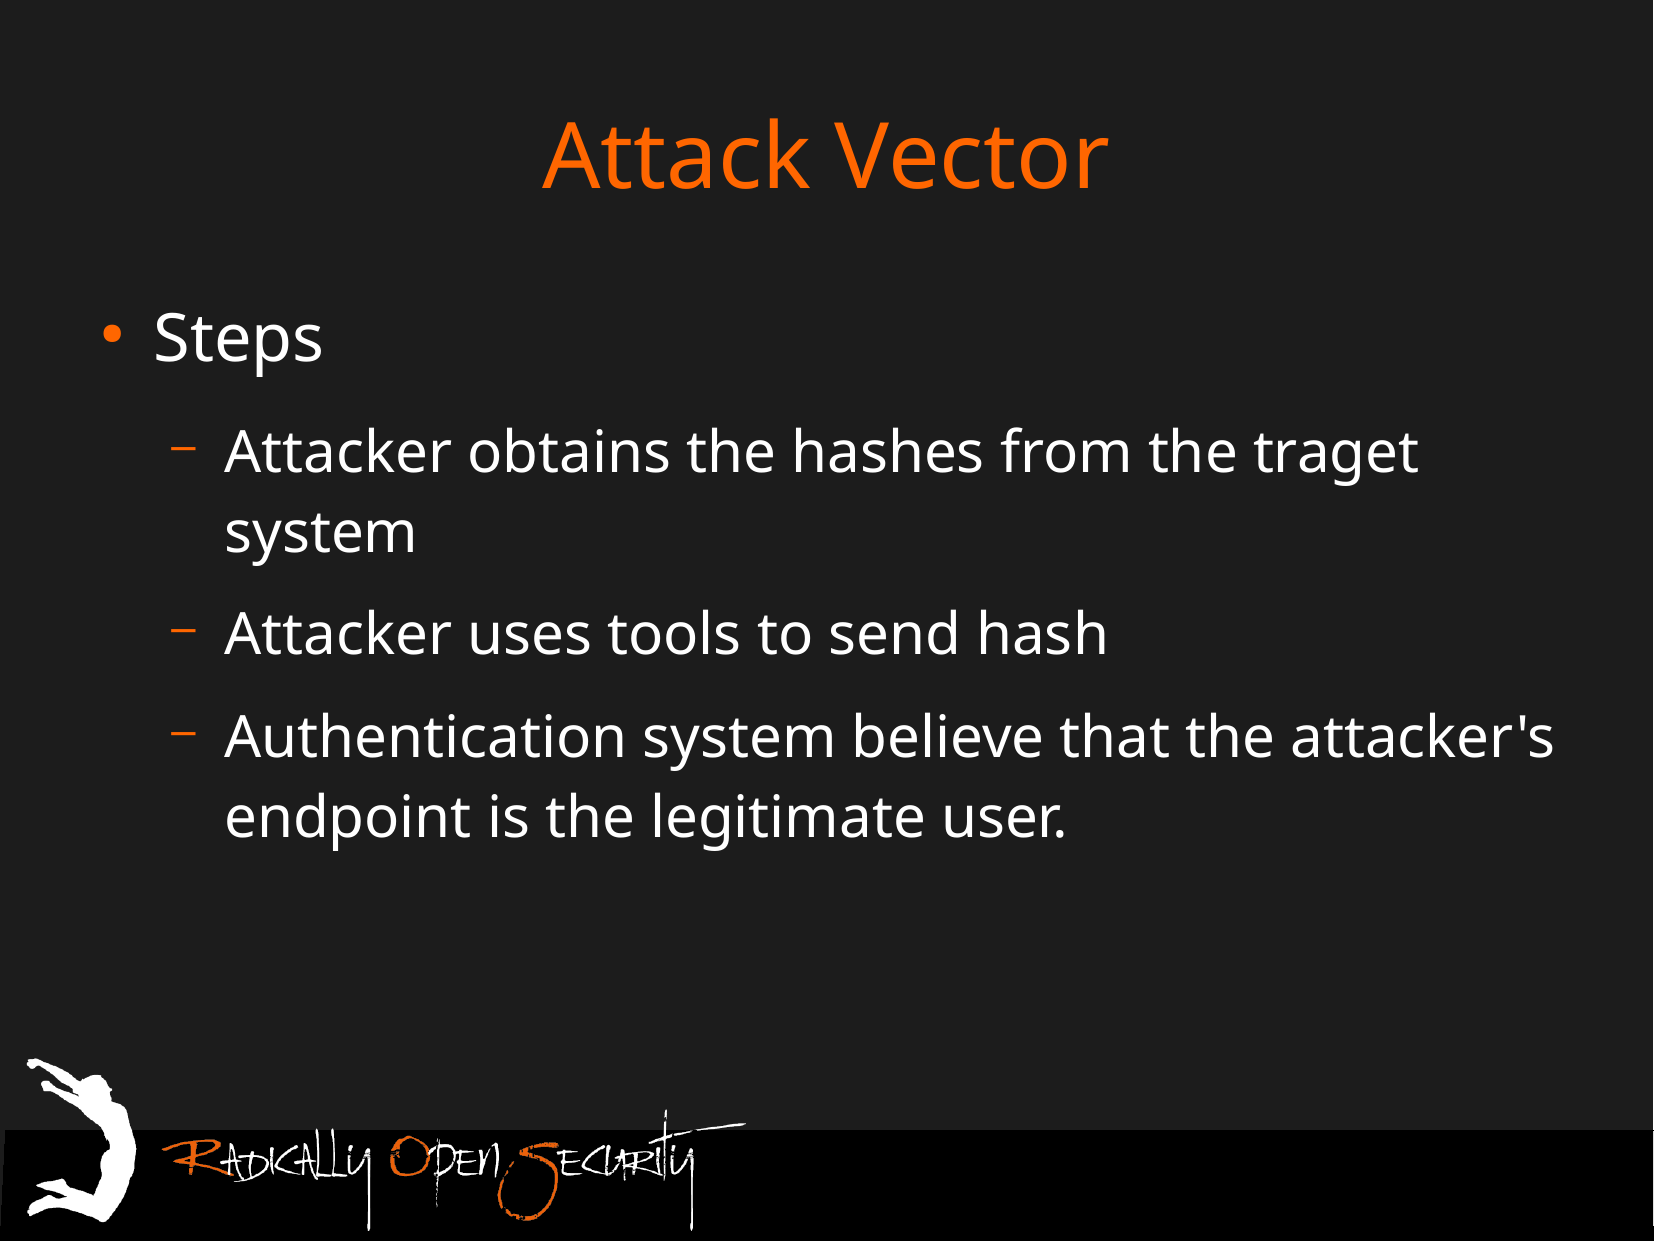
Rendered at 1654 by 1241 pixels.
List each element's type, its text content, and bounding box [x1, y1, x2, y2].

list Steps Attacker obtains the hashes from the traget system Attacker uses tools to send hash Authentication system believe that the attacker's endpoint is the legitimate user. [82, 290, 1571, 1010]
title Attack Vector [82, 49, 1571, 257]
picture [0, 1022, 778, 1241]
